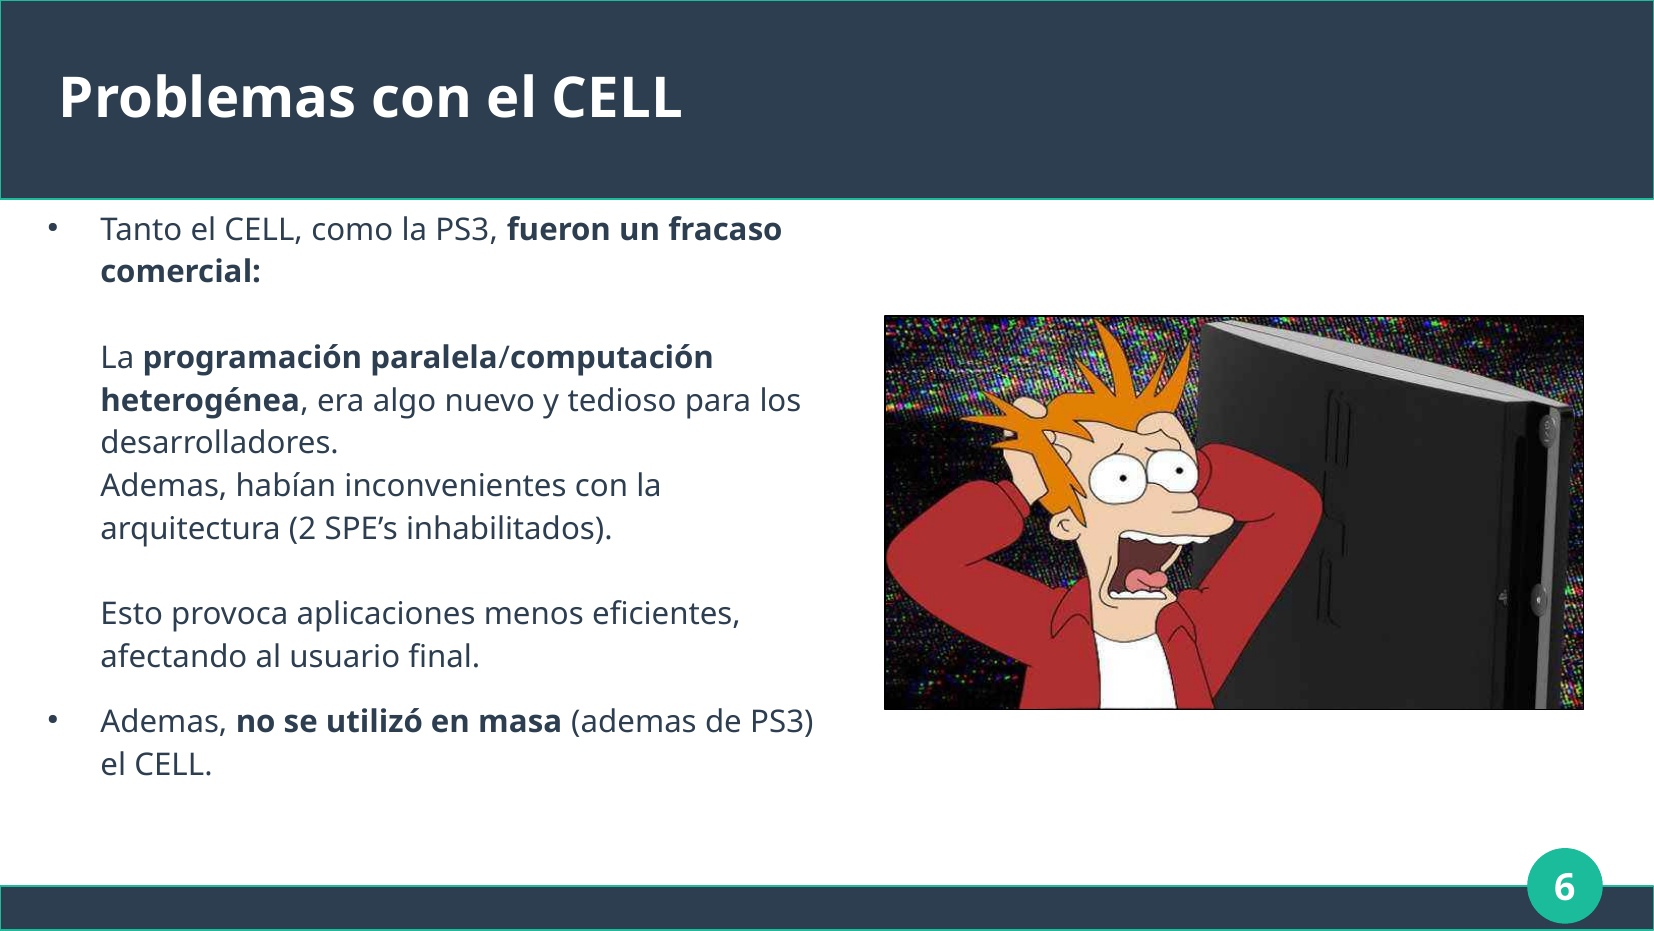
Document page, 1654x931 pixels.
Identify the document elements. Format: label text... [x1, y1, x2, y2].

list Tanto el CELL, como la PS3, fueron un fracaso comercial: La programación paralela/computación heterogénea, era algo nuevo y tedioso para los desarrolladores. Ademas, habían inconvenientes con la arquitectura (2 SPE’s inhabilitados). Esto provoca aplicaciones menos eficientes, afectando al usuario final. Ademas, no se utilizó en masa (ademas de PS3) el CELL. [29, 206, 827, 827]
picture [885, 316, 1583, 709]
title Problemas con el CELL [59, 37, 1595, 156]
